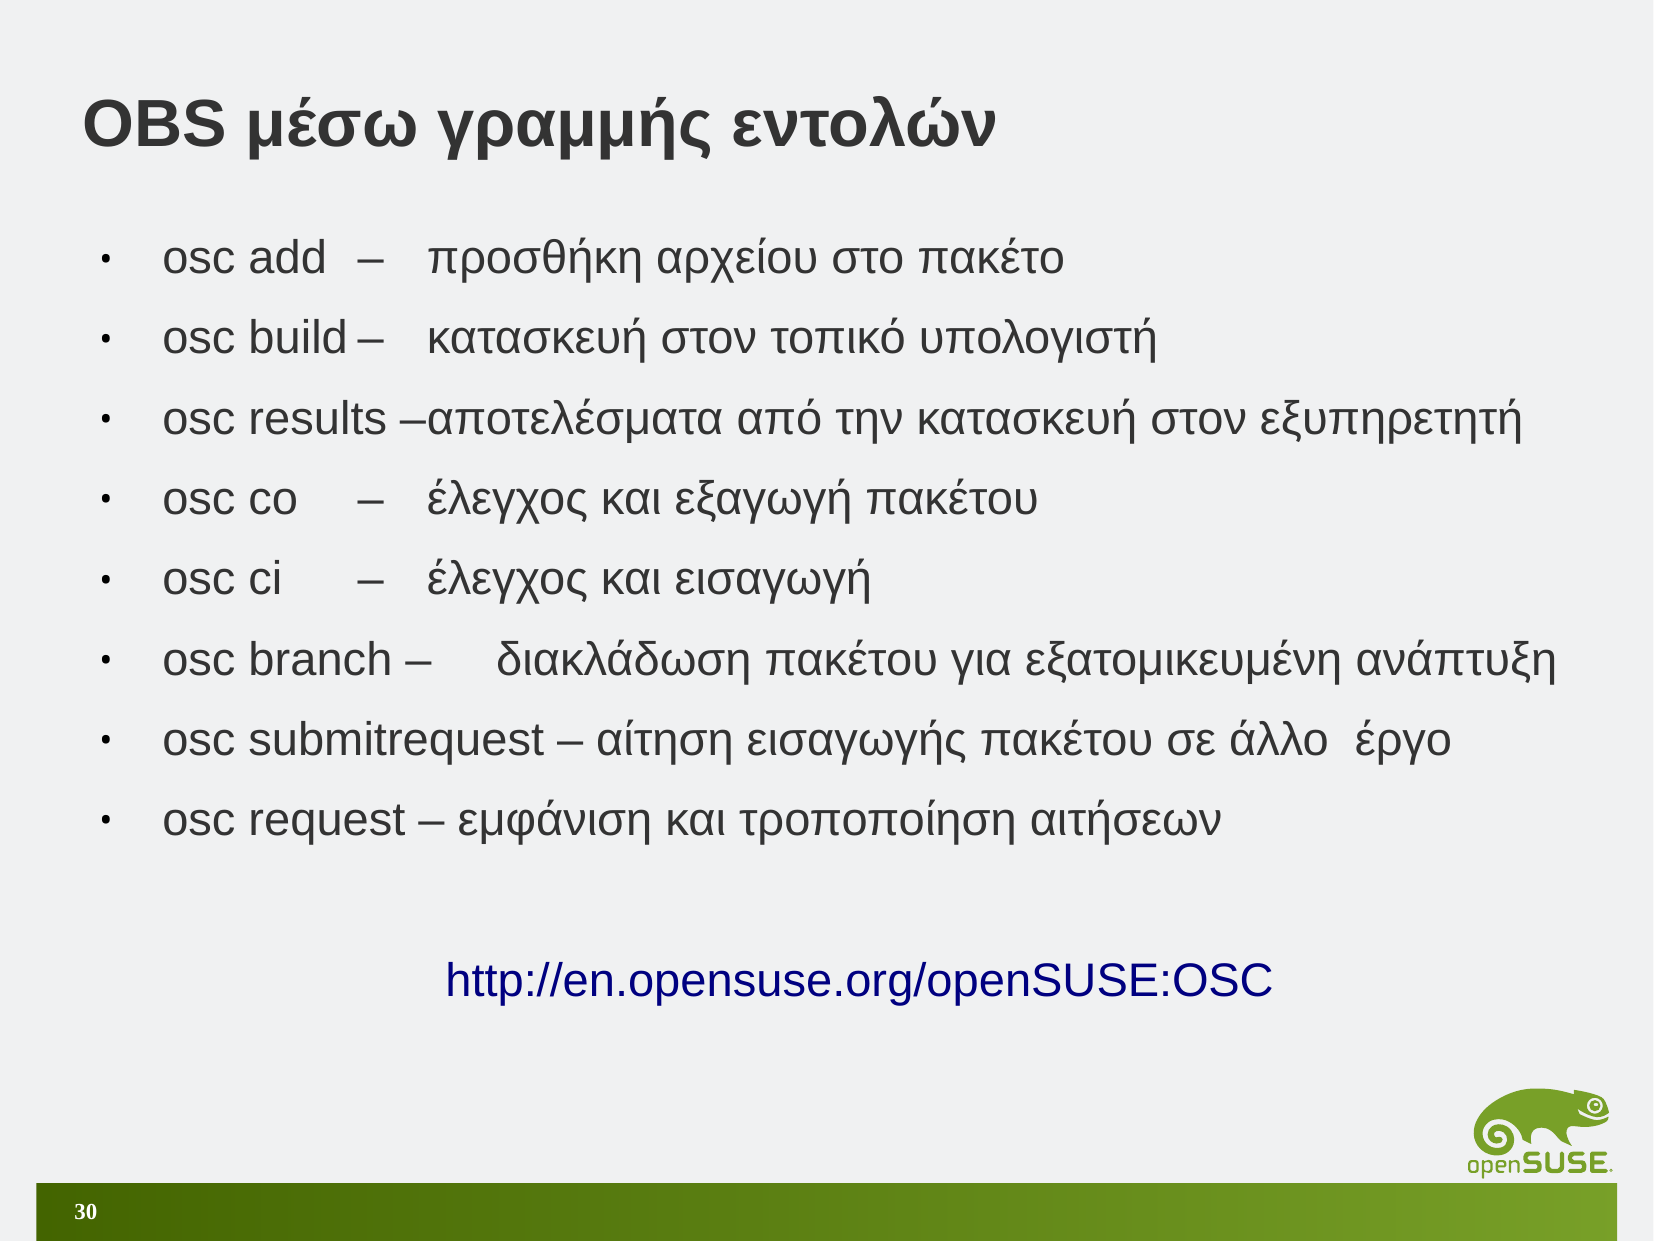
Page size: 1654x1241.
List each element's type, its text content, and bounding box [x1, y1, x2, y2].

title OBS μέσω γραμμής εντολών [82, 49, 1571, 198]
picture [0, 0, 1654, 1241]
list osc add – προσθήκη αρχείου στο πακέτο osc build – κατασκευή στον τοπικό υπολογιστή osc results – αποτελέσματα από την κατασκευή στον εξυπηρετητή osc co – έλεγχος και εξαγωγή πακέτου osc ci – έλεγχος και εισαγωγή osc branch – διακλάδωση πακέτου για εξατομικευμένη ανάπτυξη osc submitrequest – αίτηση εισαγωγής πακέτου σε άλλο έργο osc request – εμφάνιση και τροποποίηση αιτήσεων http://en.opensuse.org/openSUSE:OSC [82, 231, 1571, 1050]
